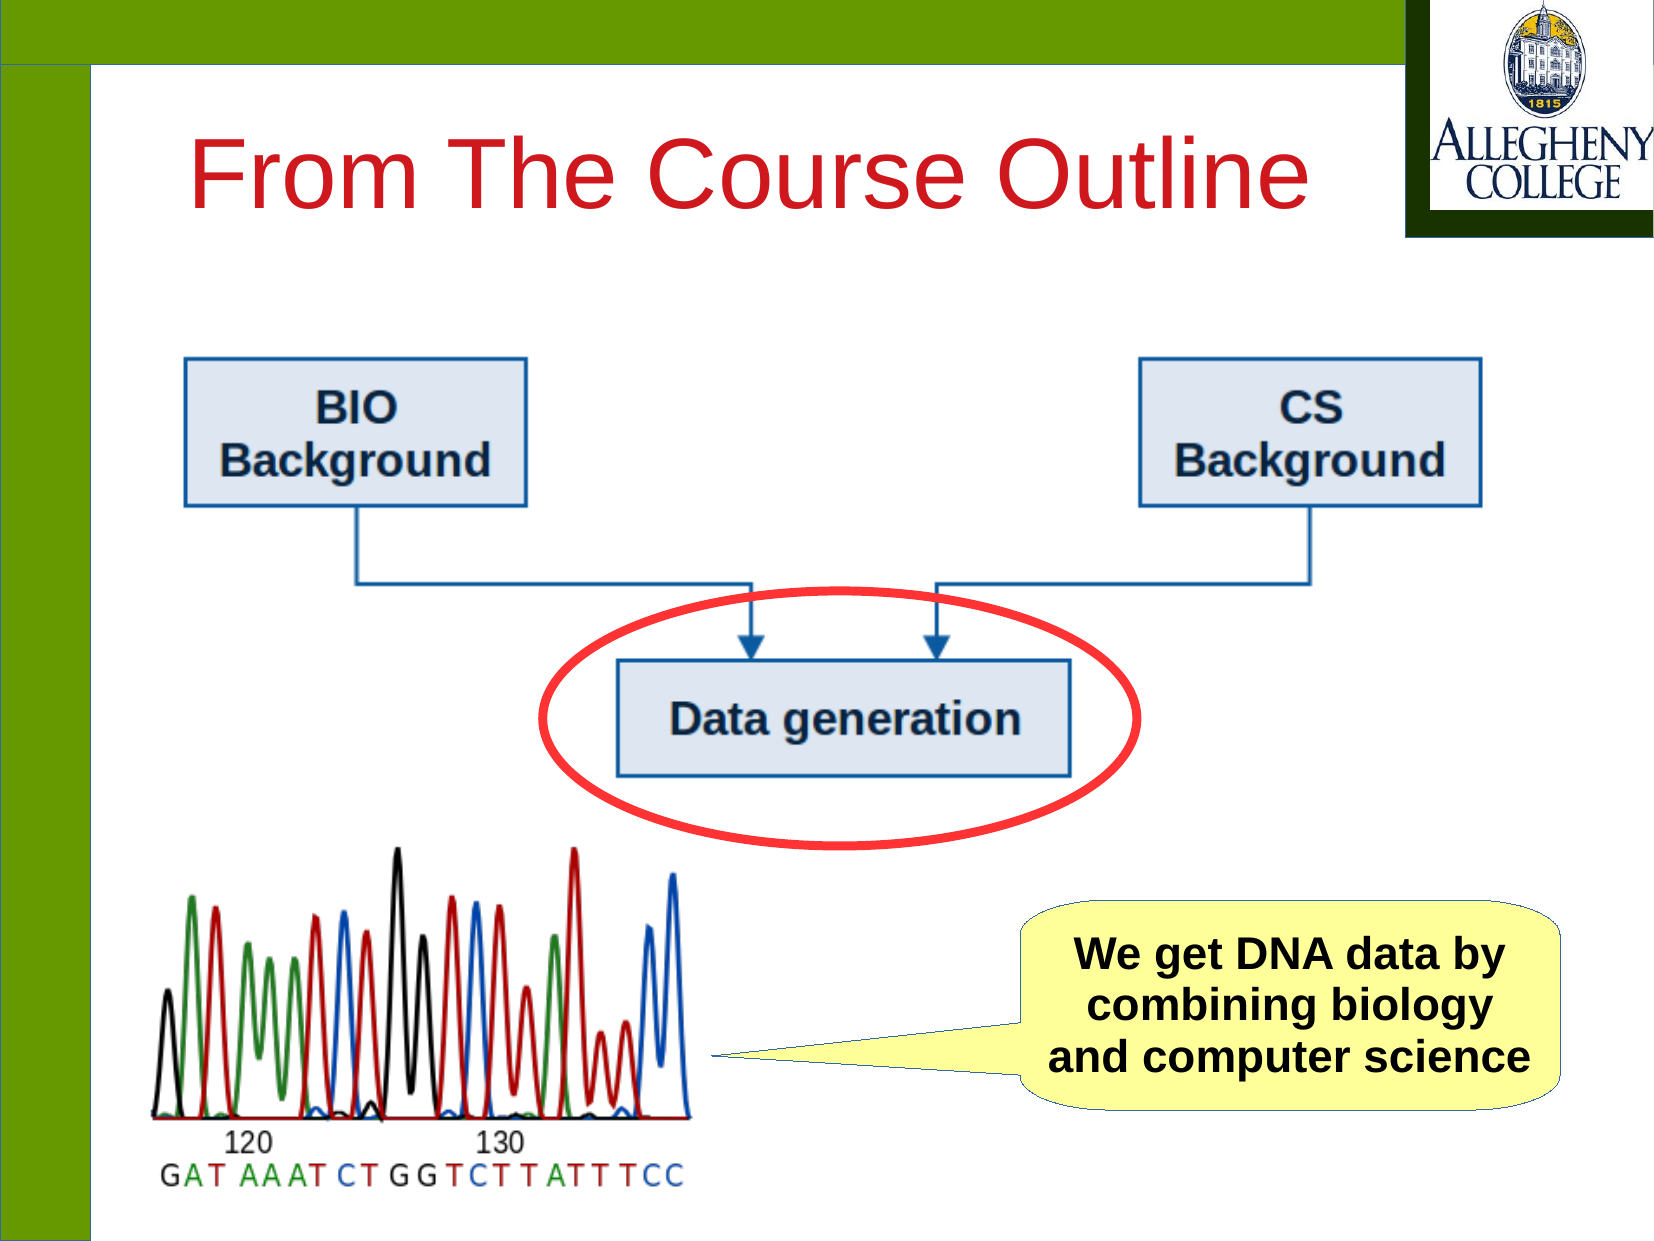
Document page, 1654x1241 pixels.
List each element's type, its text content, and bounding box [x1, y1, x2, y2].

picture [548, 596, 1132, 841]
picture [1430, 0, 1654, 210]
text_box From The Course Outline [75, 87, 1425, 250]
picture [134, 332, 1528, 1204]
text_box We get DNA data by combining biology and computer science [711, 900, 1561, 1111]
text_box [0, 0, 1654, 1241]
